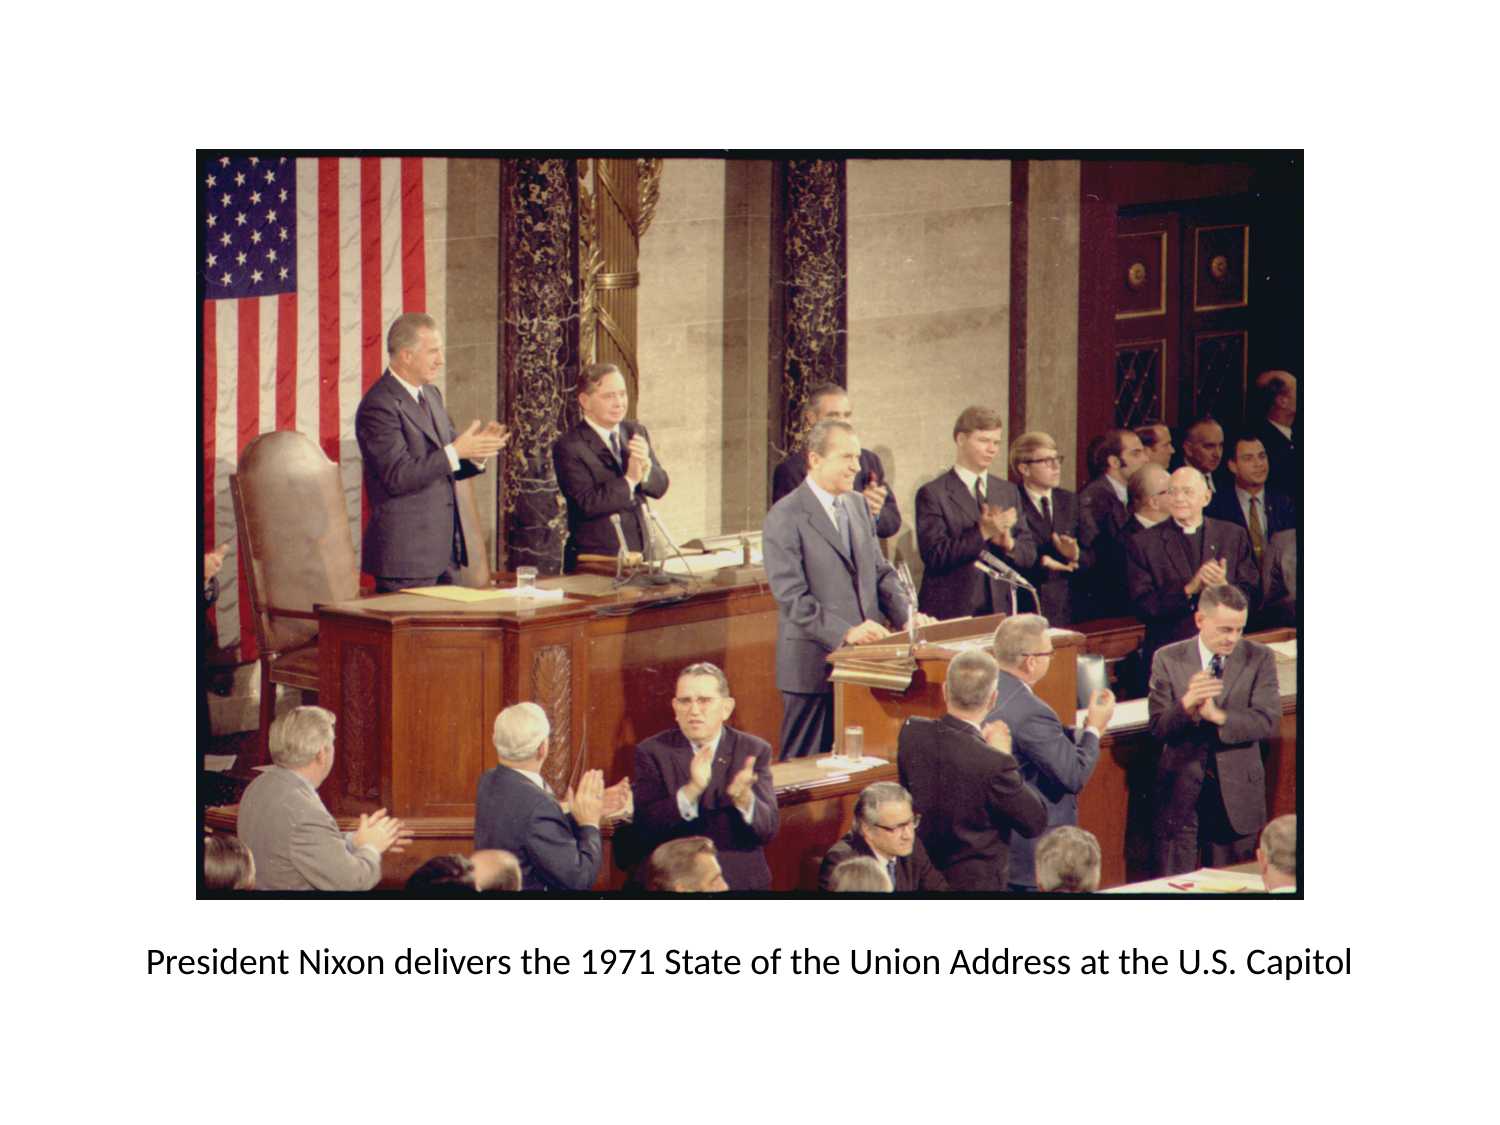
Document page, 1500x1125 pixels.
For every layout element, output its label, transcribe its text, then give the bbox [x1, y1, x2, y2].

picture [196, 149, 1304, 900]
text_box President Nixon delivers the 1971 State of the Union Address at the U.S. Capitol [131, 929, 1369, 990]
